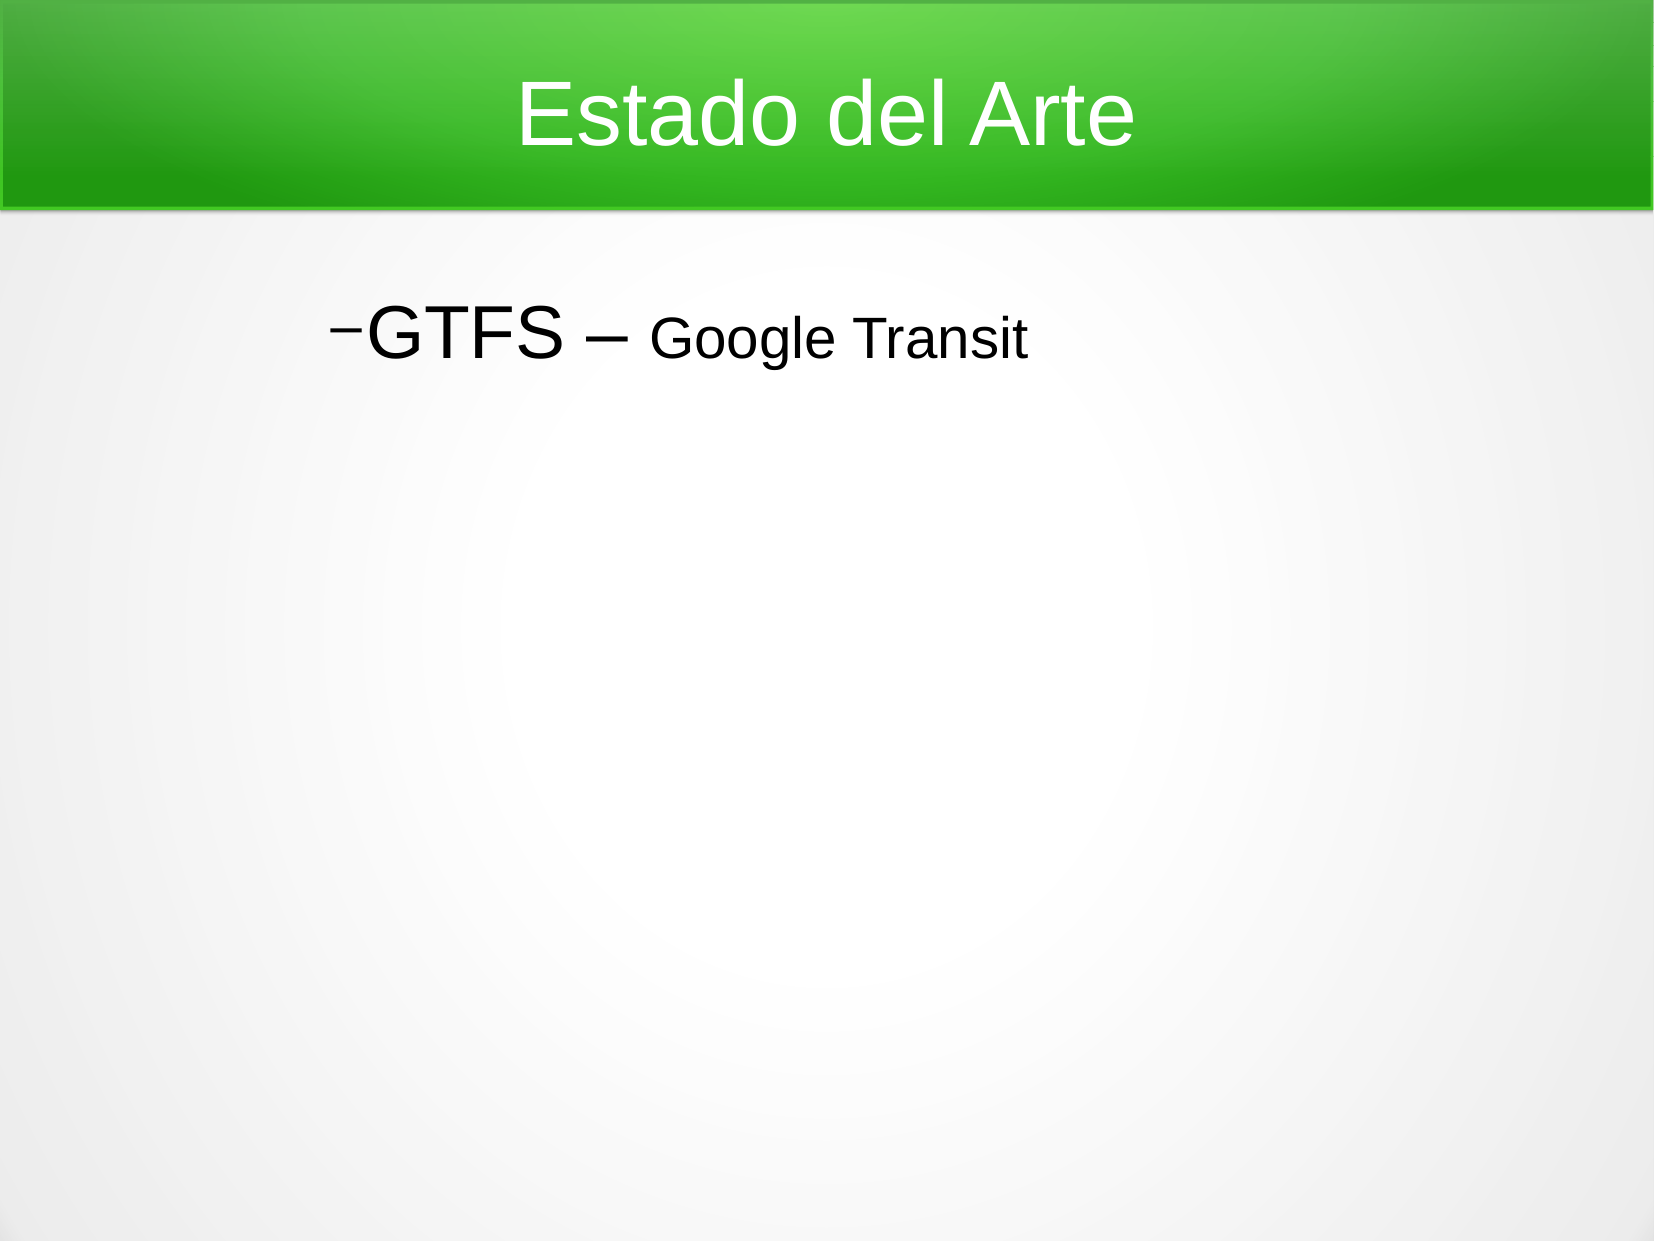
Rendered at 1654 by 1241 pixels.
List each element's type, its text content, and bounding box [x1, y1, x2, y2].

title Estado del Arte [82, 49, 1571, 179]
list GTFS – Google Transit [82, 290, 1538, 1010]
